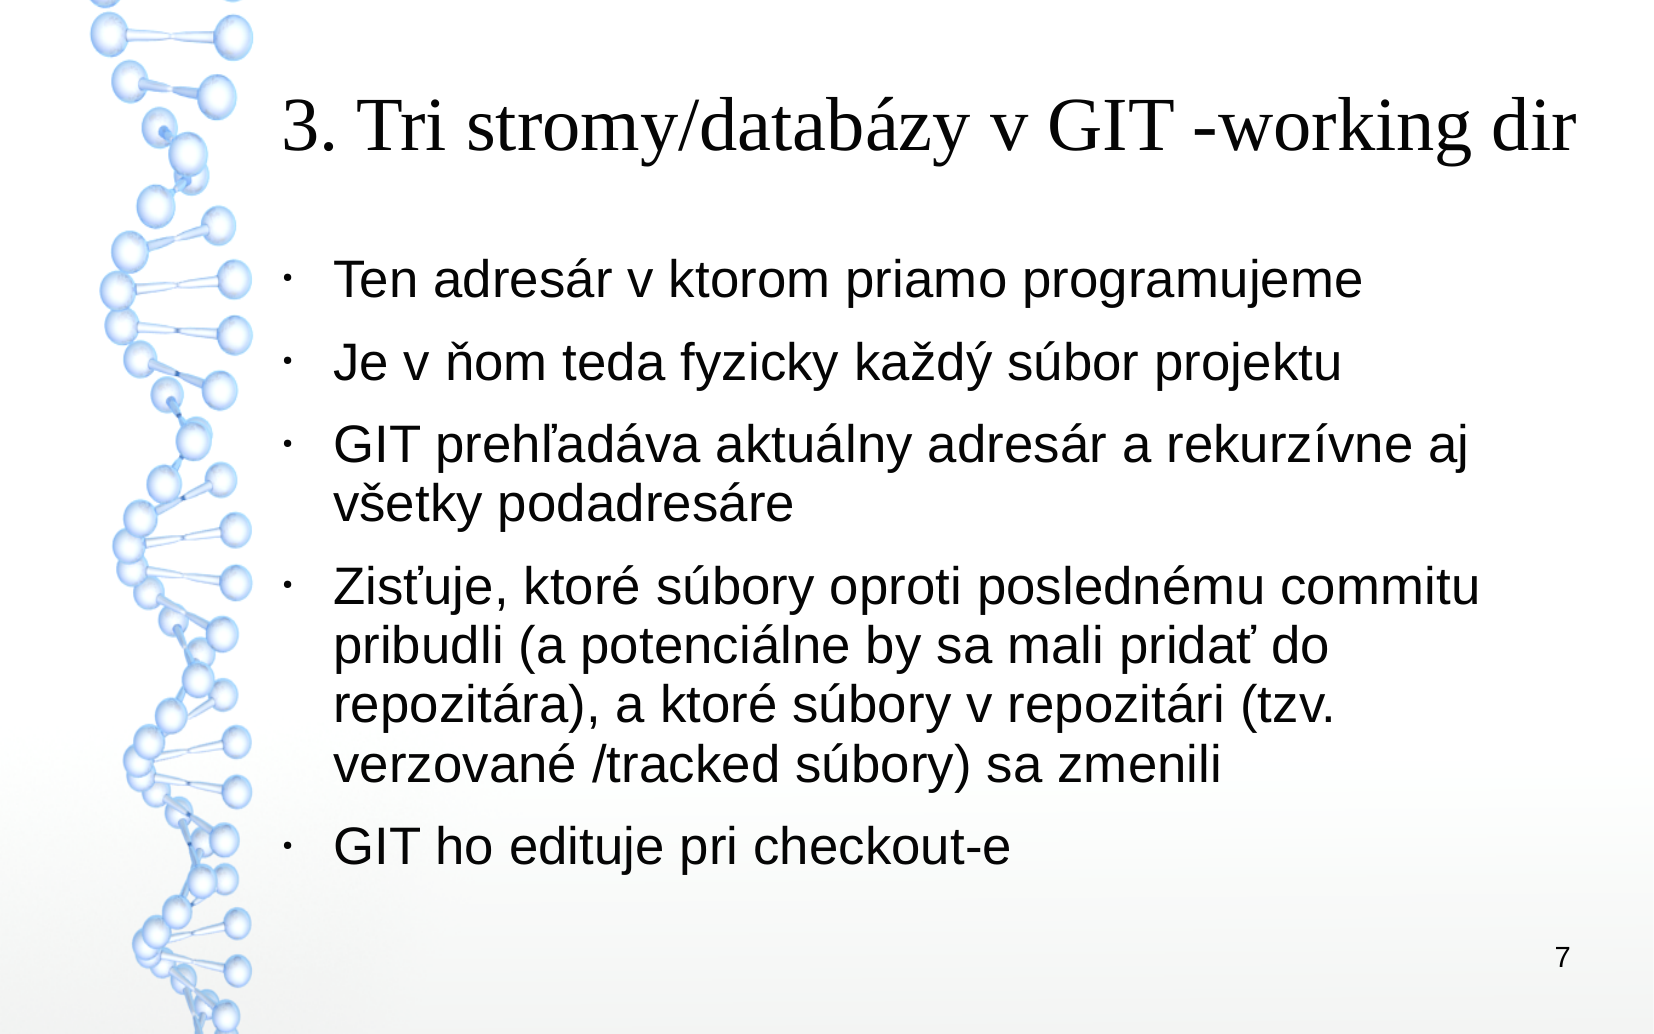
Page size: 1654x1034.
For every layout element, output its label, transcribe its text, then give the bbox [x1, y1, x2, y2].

list Ten adresár v ktorom priamo programujeme Je v ňom teda fyzicky každý súbor projektu GIT prehľadáva aktuálny adresár a rekurzívne aj všetky podadresáre Zisťuje, ktoré súbory oproti poslednému commitu pribudli (a potenciálne by sa mali pridať do repozitára), a ktoré súbory v repozitári (tzv. verzované /tracked súbory) sa zmenili GIT ho edituje pri checkout-e [265, 249, 1595, 880]
picture [0, 0, 1654, 1034]
title 3. Tri stromy/databázy v GIT -working dir [265, 39, 1595, 210]
